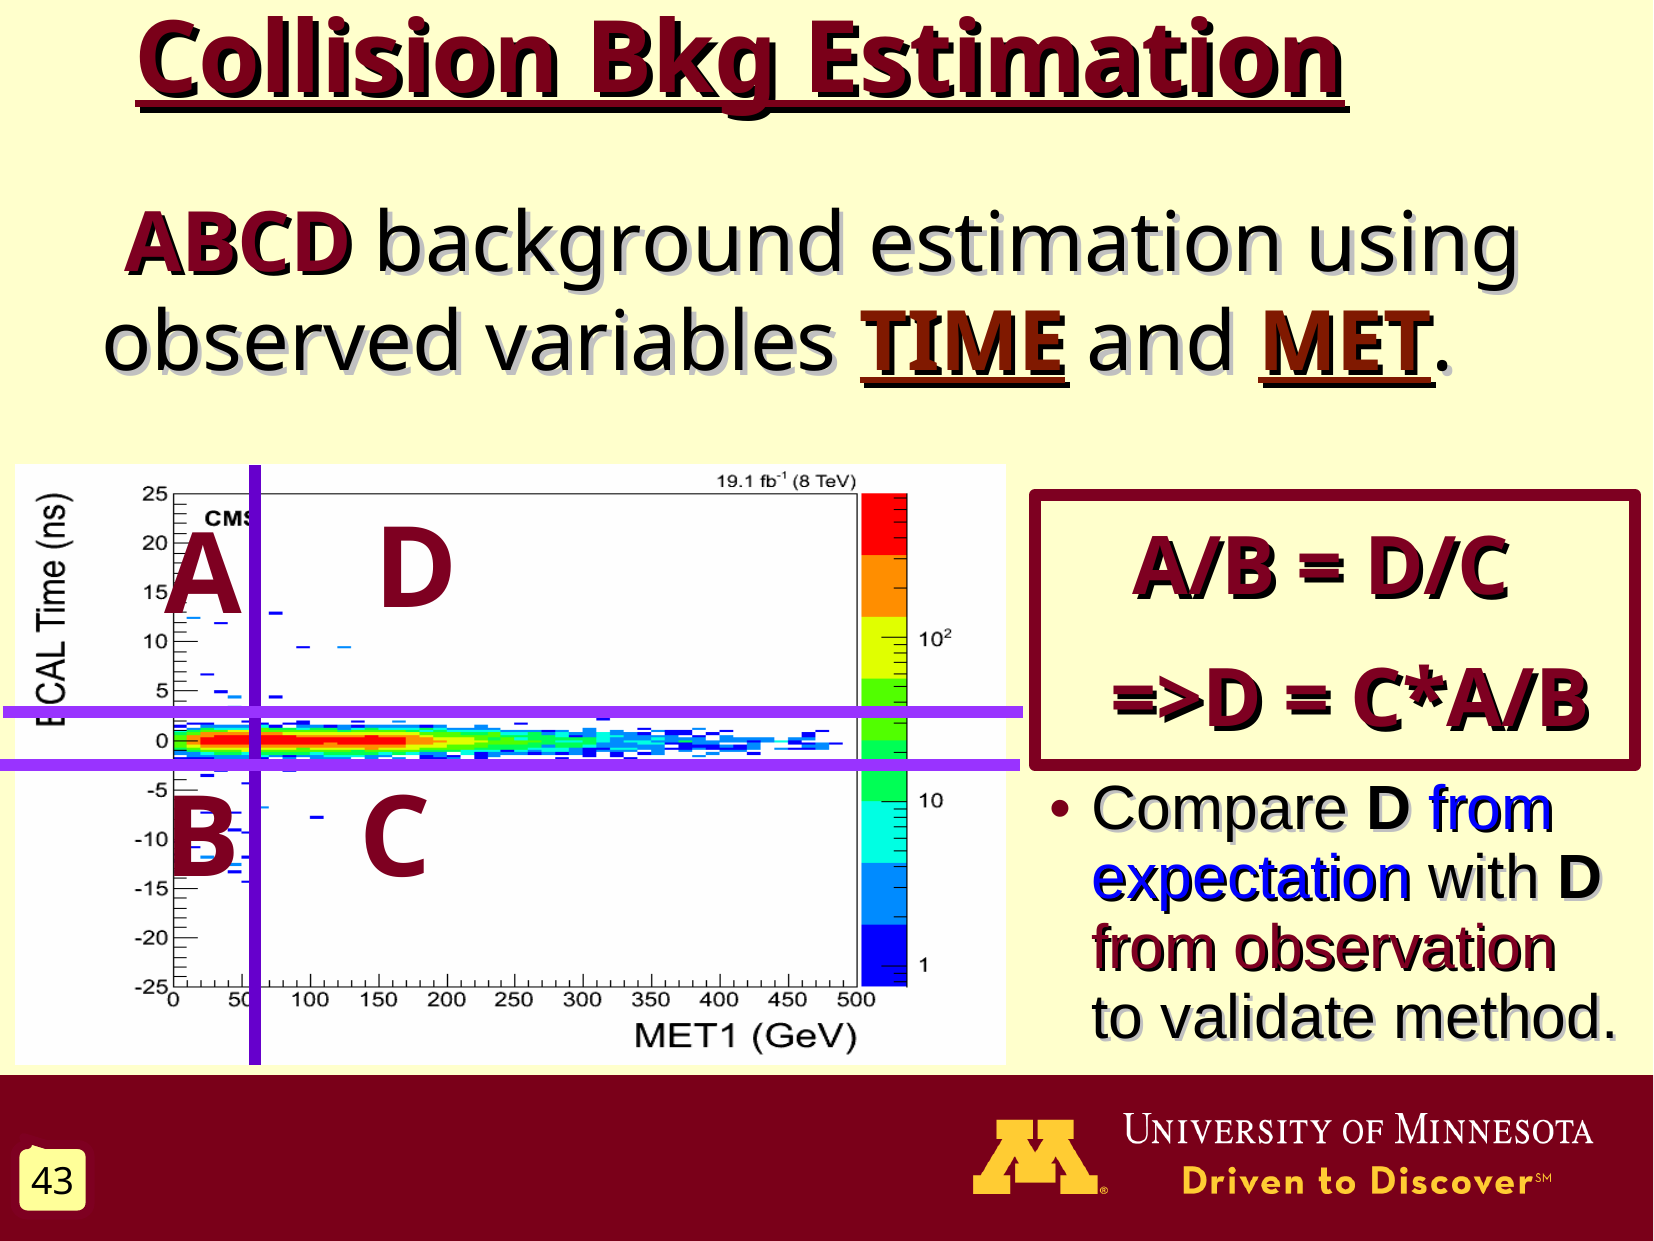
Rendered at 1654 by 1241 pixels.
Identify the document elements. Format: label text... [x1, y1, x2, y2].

text_box C [345, 749, 466, 976]
list A/B = D/C =>D = C*A/B [1035, 495, 1636, 765]
text_box B [150, 749, 271, 976]
picture [15, 464, 1006, 706]
text_box D [360, 480, 481, 706]
title Collision Bkg Estimation [120, 0, 1584, 121]
text_box 43 [15, 1137, 91, 1216]
picture [250, 771, 1006, 1066]
text_box A [150, 486, 271, 713]
picture [15, 718, 249, 759]
list ABCD background estimation using observed variables TIME and MET. [30, 180, 1636, 1006]
picture [15, 771, 249, 1066]
list Compare D from expectation with D from observation to validate method. [1035, 765, 1636, 1081]
picture [261, 718, 1006, 759]
picture [0, 1075, 1654, 1241]
